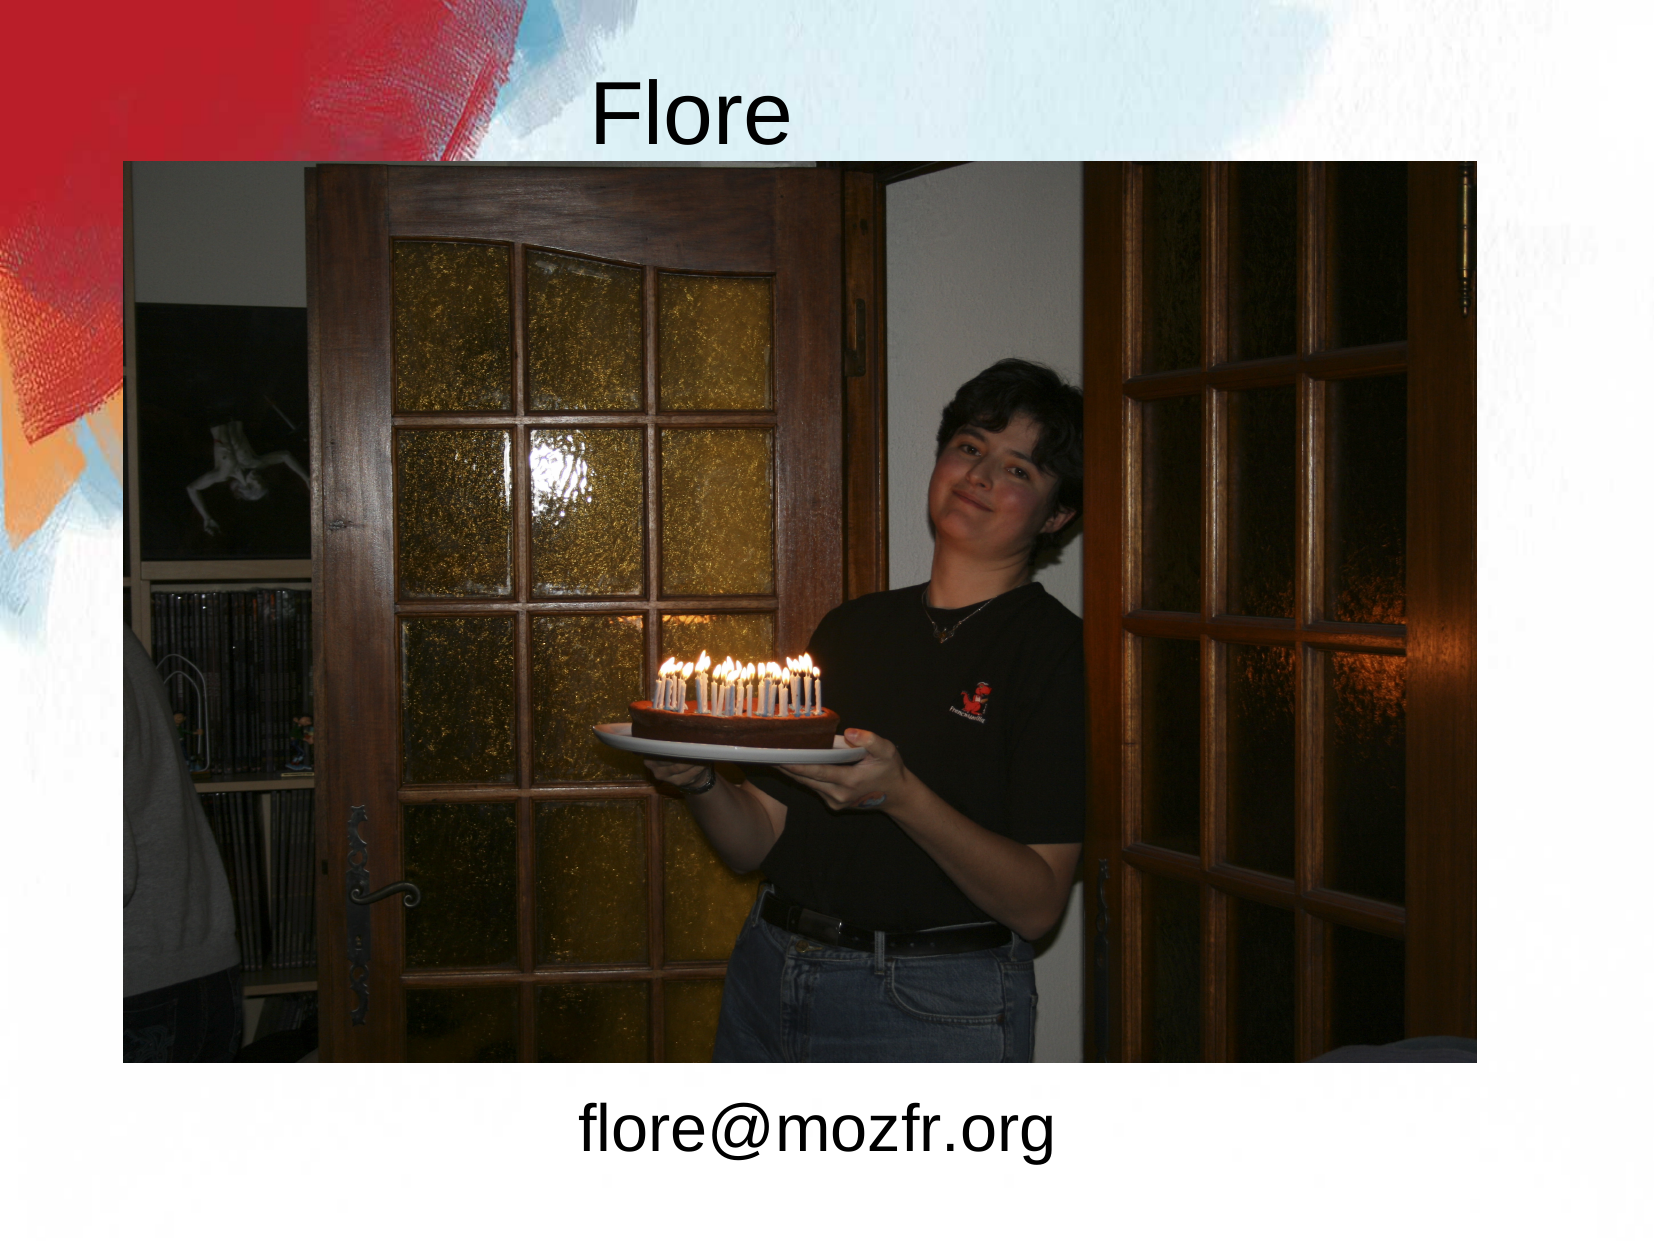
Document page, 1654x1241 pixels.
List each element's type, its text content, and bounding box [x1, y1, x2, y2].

text_box Flore [23, 59, 1359, 160]
picture [0, 0, 1654, 1241]
title flore@mozfr.org [40, 1091, 1614, 1191]
